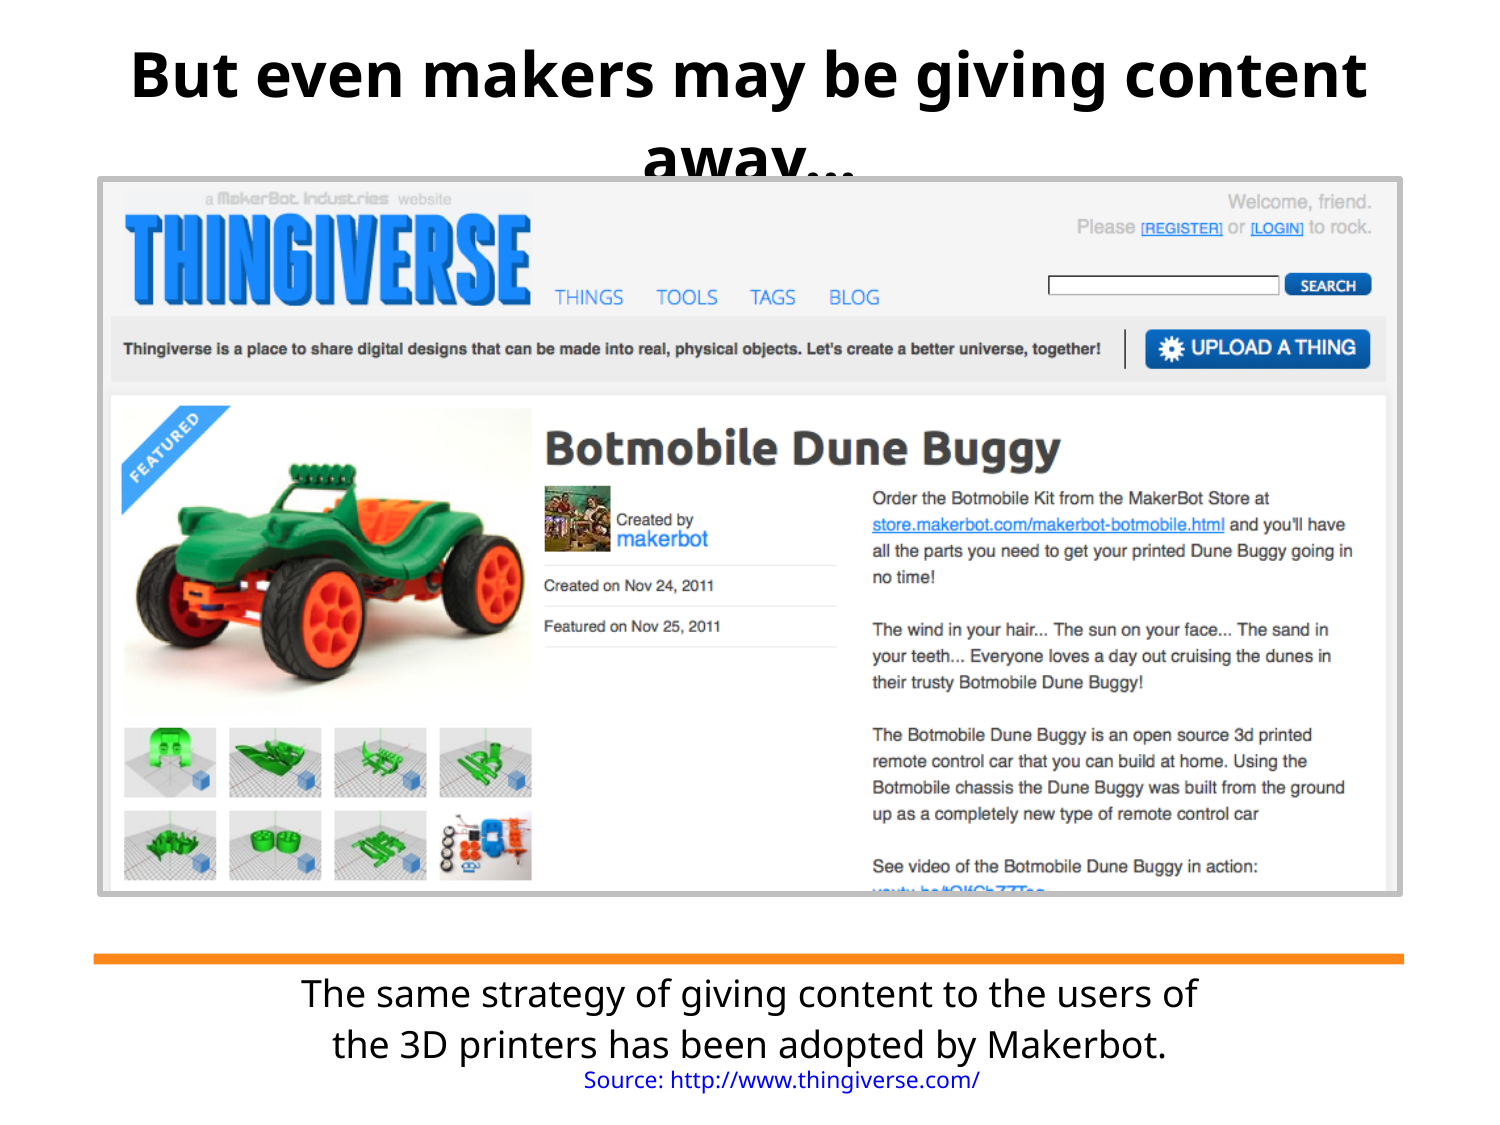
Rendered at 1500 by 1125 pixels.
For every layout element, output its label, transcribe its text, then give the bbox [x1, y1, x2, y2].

picture [0, 0, 1500, 1125]
title But even makers may be giving content away... [75, 79, 1426, 154]
text_box Source: http://www.thingiverse.com/ [569, 1056, 931, 1098]
text_box The same strategy of giving content to the users of the 3D printers has been adopted by Makerbot. [283, 960, 1217, 1064]
